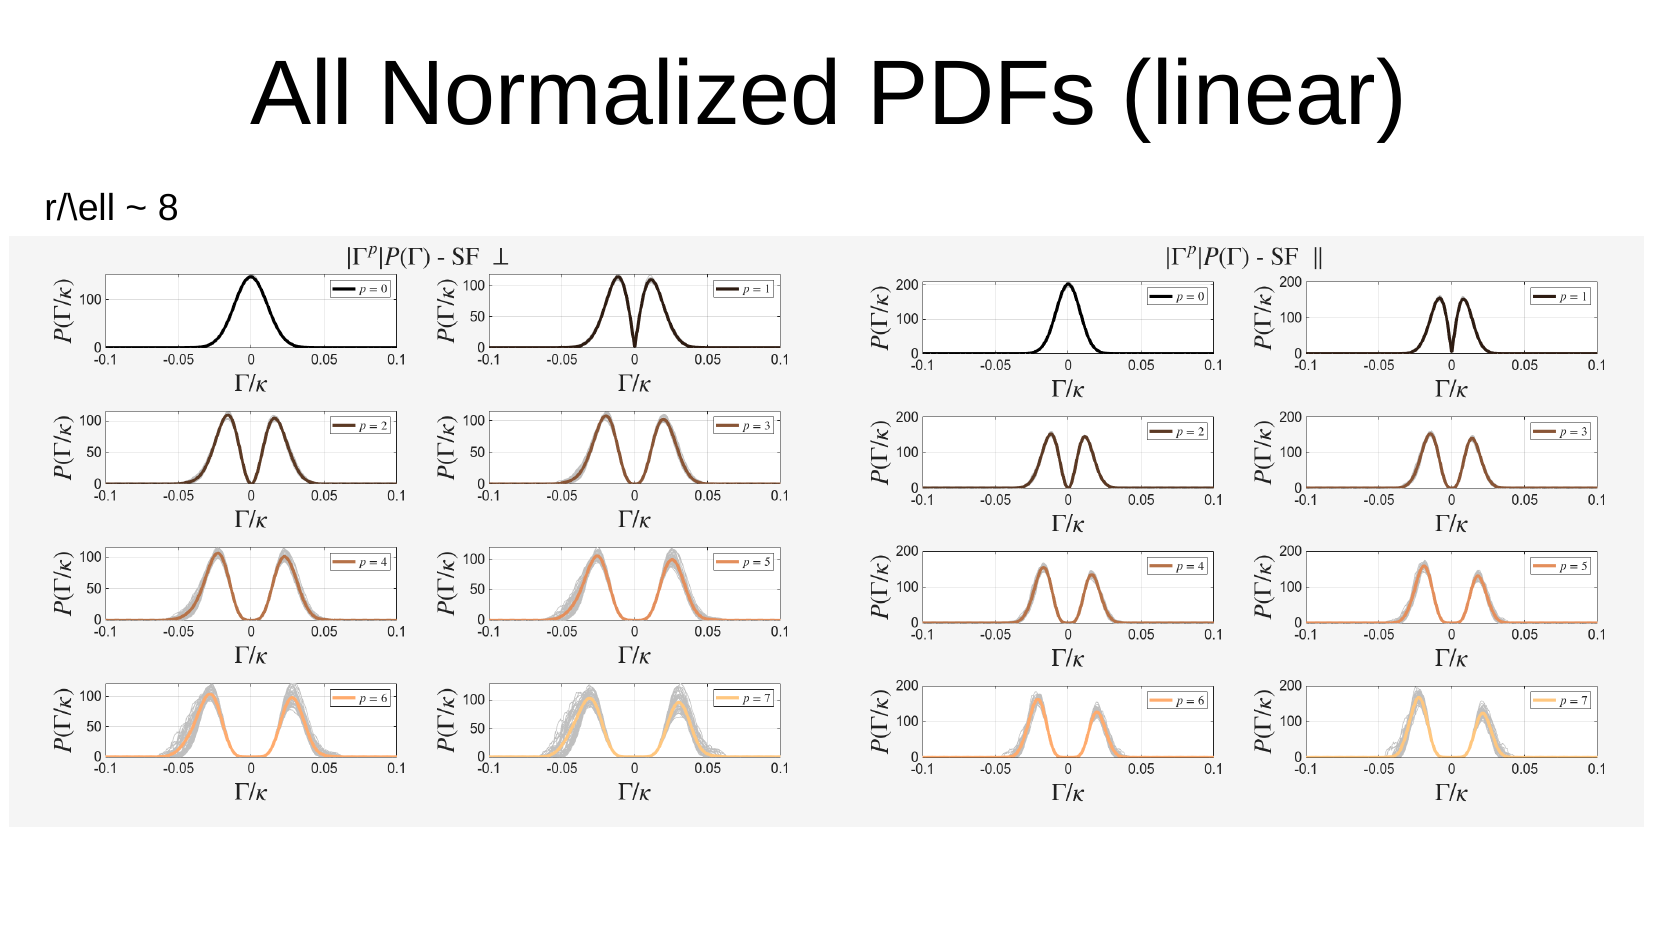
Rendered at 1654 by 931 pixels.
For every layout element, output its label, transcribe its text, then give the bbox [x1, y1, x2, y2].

text_box r/\ell ~ 8 [29, 179, 194, 237]
picture [9, 236, 1644, 827]
title All Normalized PDFs (linear) [236, 7, 1424, 178]
